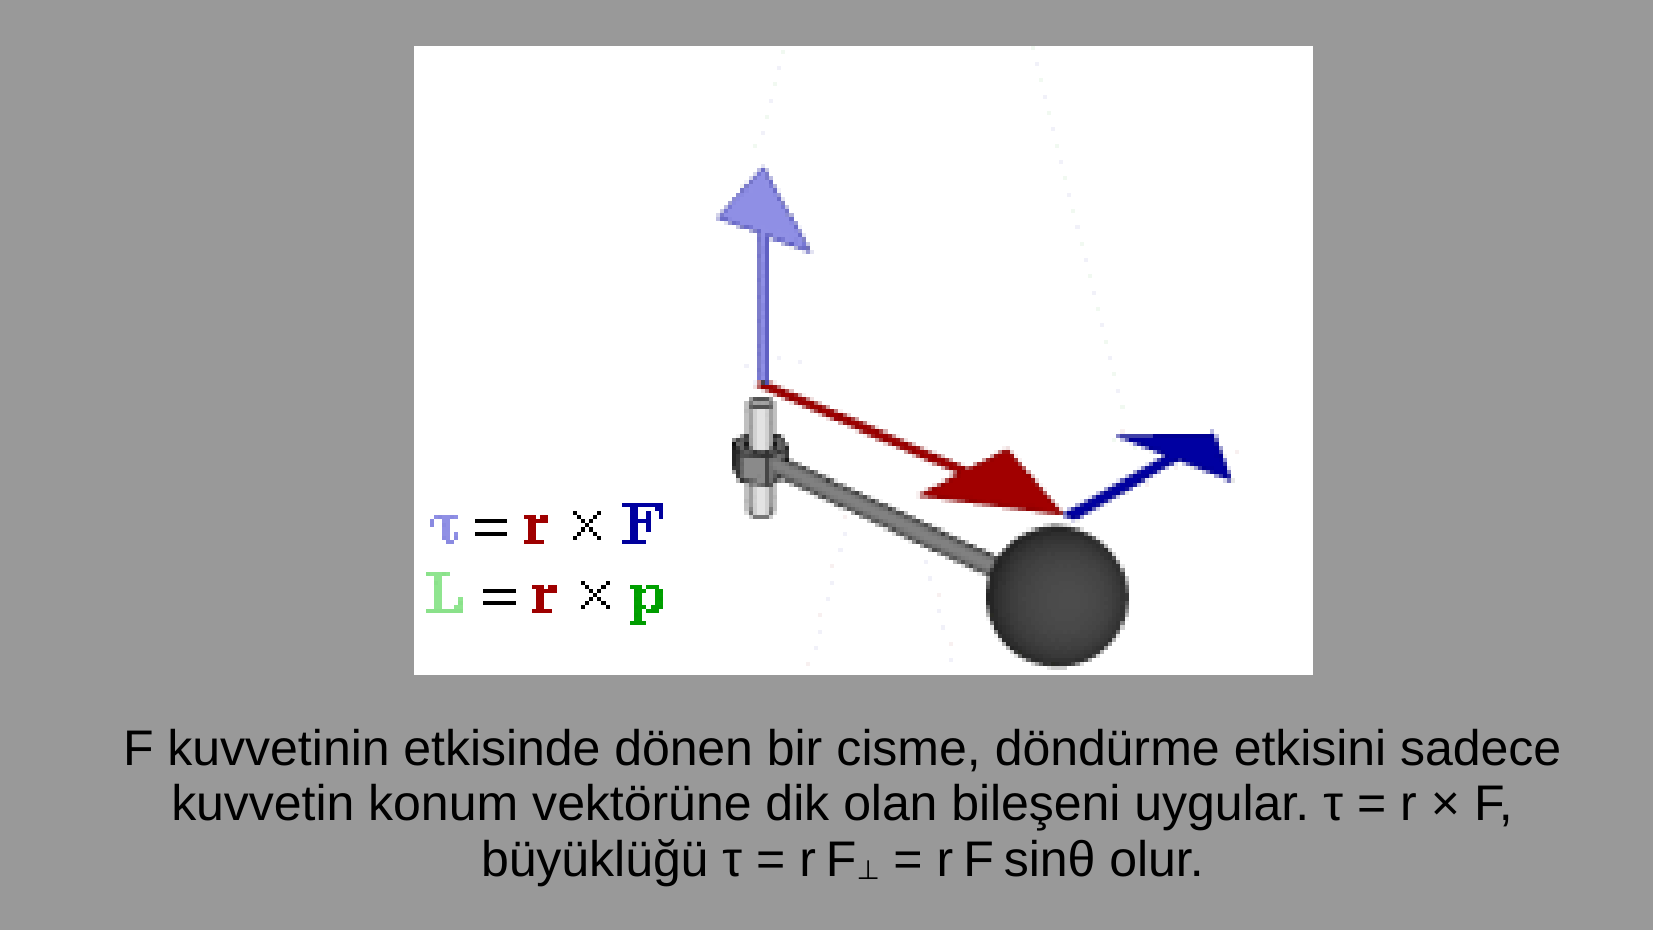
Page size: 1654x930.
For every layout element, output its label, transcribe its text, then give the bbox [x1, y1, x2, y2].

picture [414, 46, 1313, 676]
text_box F kuvvetinin etkisinde dönen bir cisme, döndürme etkisini sadece kuvvetin konum vektörüne dik olan bileşeni uygular. τ = r × F, büyüklüğü τ = r F⊥ = r F sinθ olur. [75, 712, 1611, 895]
